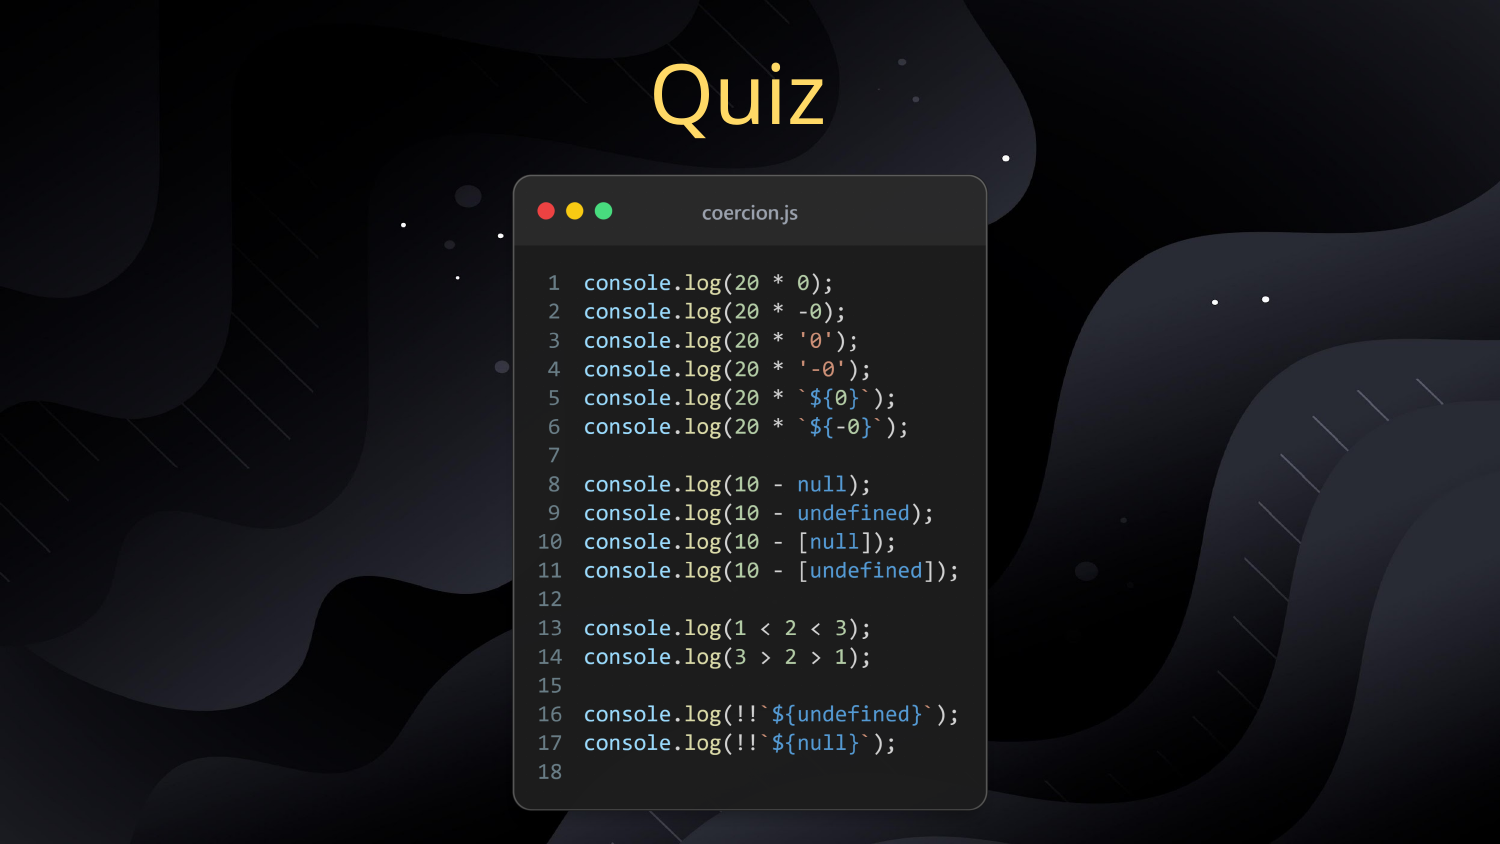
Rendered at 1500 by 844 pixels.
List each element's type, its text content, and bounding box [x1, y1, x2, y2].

picture [0, 0, 1500, 844]
title Quiz [395, 24, 1081, 158]
